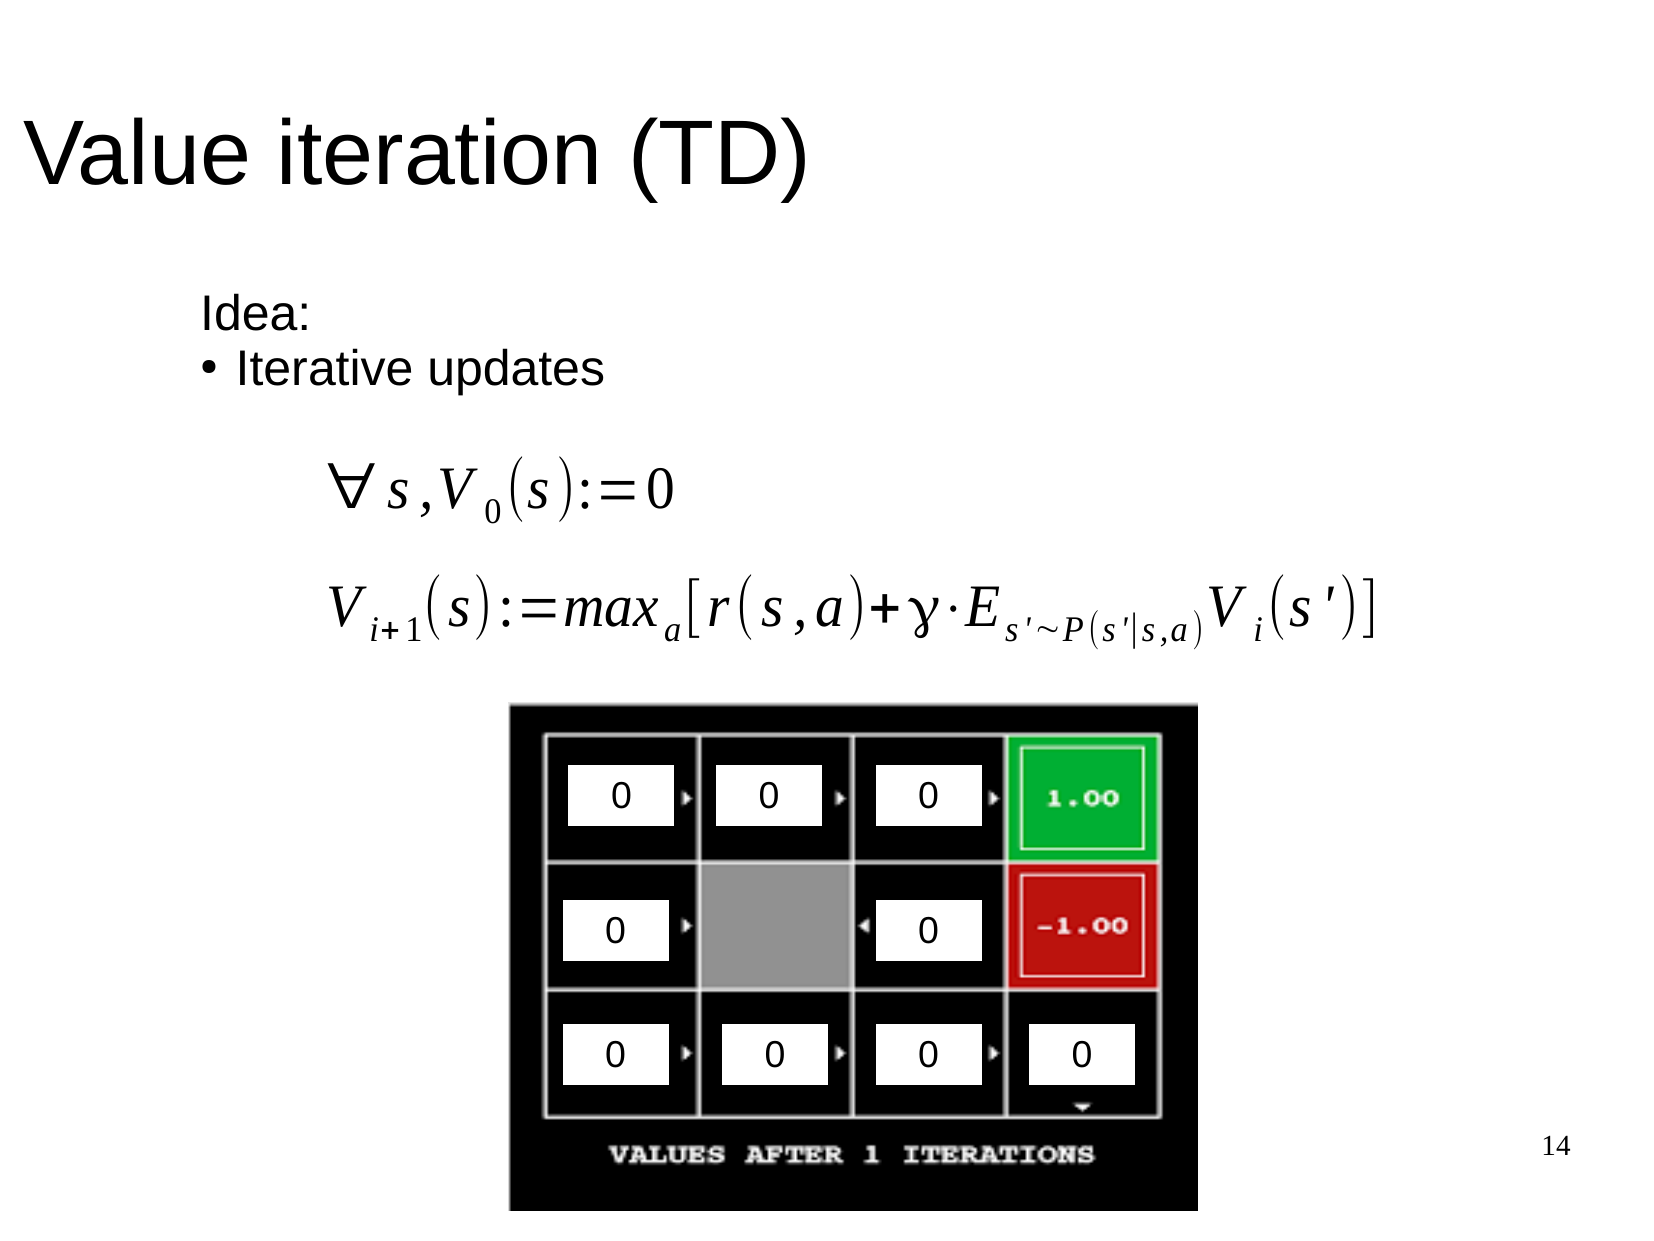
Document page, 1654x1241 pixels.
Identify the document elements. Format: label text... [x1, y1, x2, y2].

text_box 0 [568, 765, 674, 826]
picture [508, 702, 1198, 1211]
text_box 0 [716, 765, 822, 826]
text_box 0 [876, 1024, 982, 1085]
text_box 0 [876, 765, 982, 826]
text_box Idea: Iterative updates [150, 277, 1231, 571]
text_box 0 [563, 900, 669, 961]
chart [311, 570, 1391, 651]
chart [311, 451, 688, 530]
text_box 0 [563, 1024, 669, 1085]
text_box 0 [1029, 1024, 1135, 1085]
text_box 0 [876, 900, 982, 961]
title Value iteration (TD) [23, 49, 1512, 257]
text_box 0 [722, 1024, 828, 1085]
